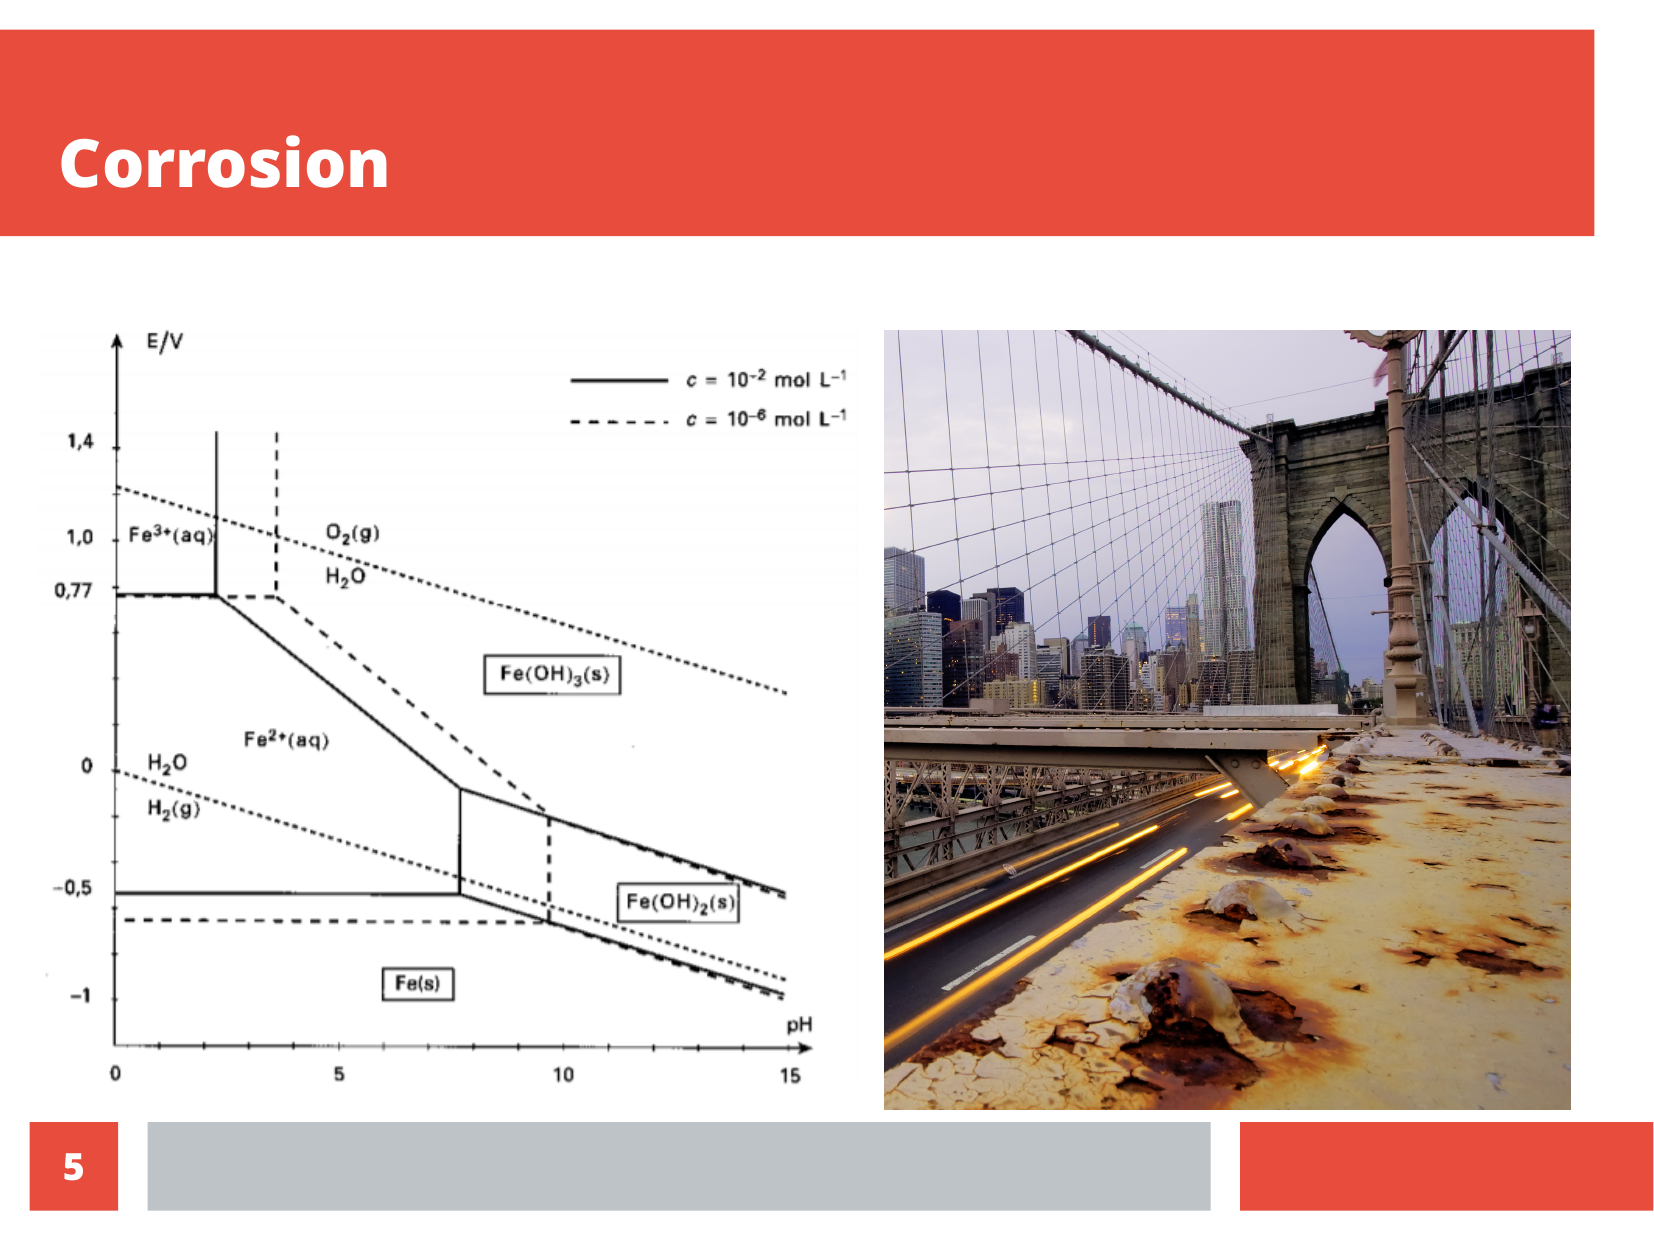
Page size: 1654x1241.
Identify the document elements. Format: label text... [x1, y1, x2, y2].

title Corrosion [59, 59, 1595, 207]
picture [884, 330, 1571, 1110]
picture [35, 282, 874, 1110]
